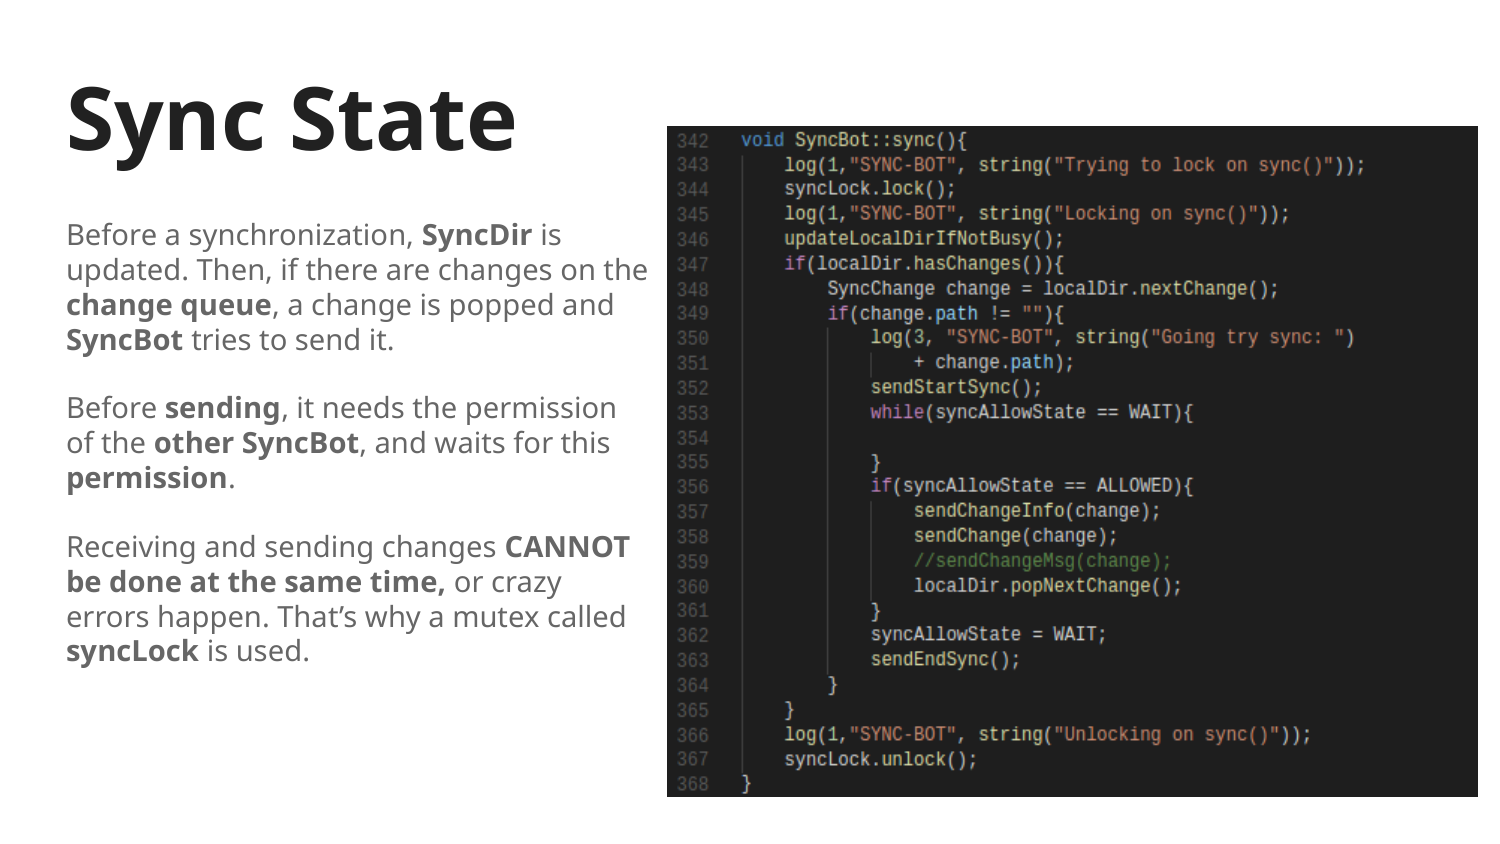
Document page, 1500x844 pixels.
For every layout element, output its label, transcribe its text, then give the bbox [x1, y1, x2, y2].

title Sync State [51, 48, 1449, 180]
list Before a synchronization, SyncDir is updated. Then, if there are changes on the change queue, a change is popped and SyncBot tries to send it. Before sending, it needs the permission of the other SyncBot, and waits for this permission. Receiving and sending changes CANNOT be done at the same time, or crazy errors happen. That’s why a mutex called syncLock is used. [51, 201, 667, 750]
picture [667, 126, 1478, 797]
